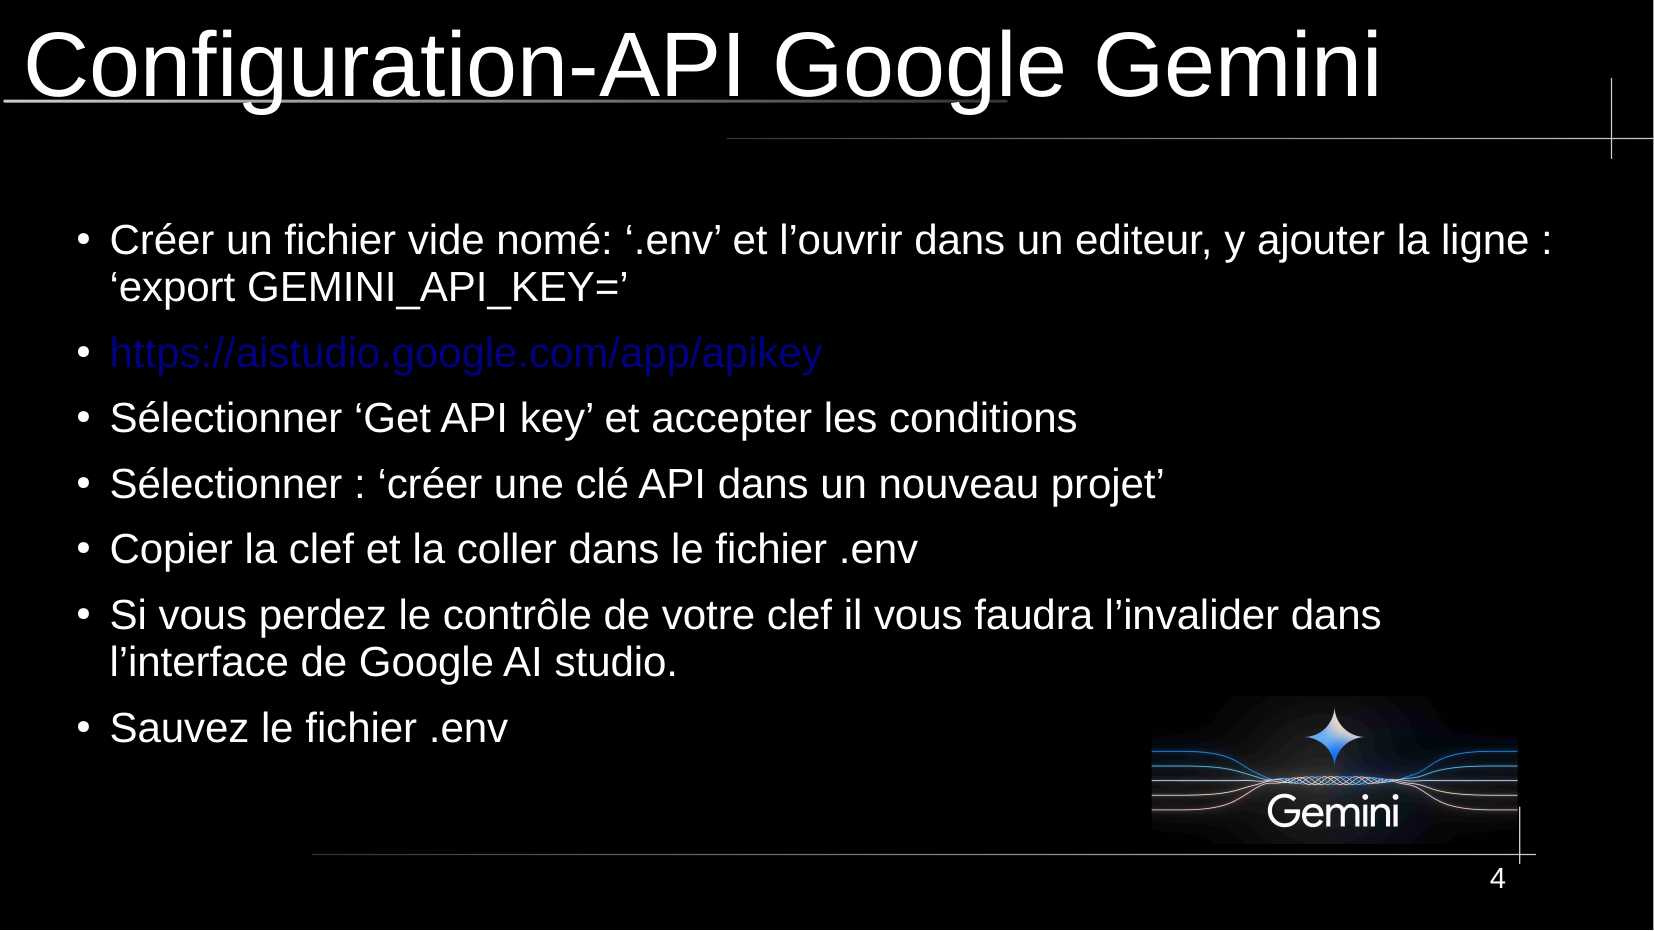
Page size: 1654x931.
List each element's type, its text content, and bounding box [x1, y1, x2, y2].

title Configuration-API Google Gemini [23, 11, 1589, 119]
picture [1151, 696, 1518, 844]
list Créer un fichier vide nomé: ‘.env’ et l’ouvrir dans un editeur, y ajouter la ligne : ‘export GEMINI_API_KEY=’ https://aistudio.google.com/app/apikey Sélectionner ‘Get API key’ et accepter les conditions Sélectionner : ‘créer une clé API dans un nouveau projet’ Copier la clef et la coller dans le fichier .env Si vous perdez le contrôle de votre clef il vous faudra l’invalider dans l’interface de Google AI studio. Sauvez le fichier .env [64, 216, 1554, 756]
